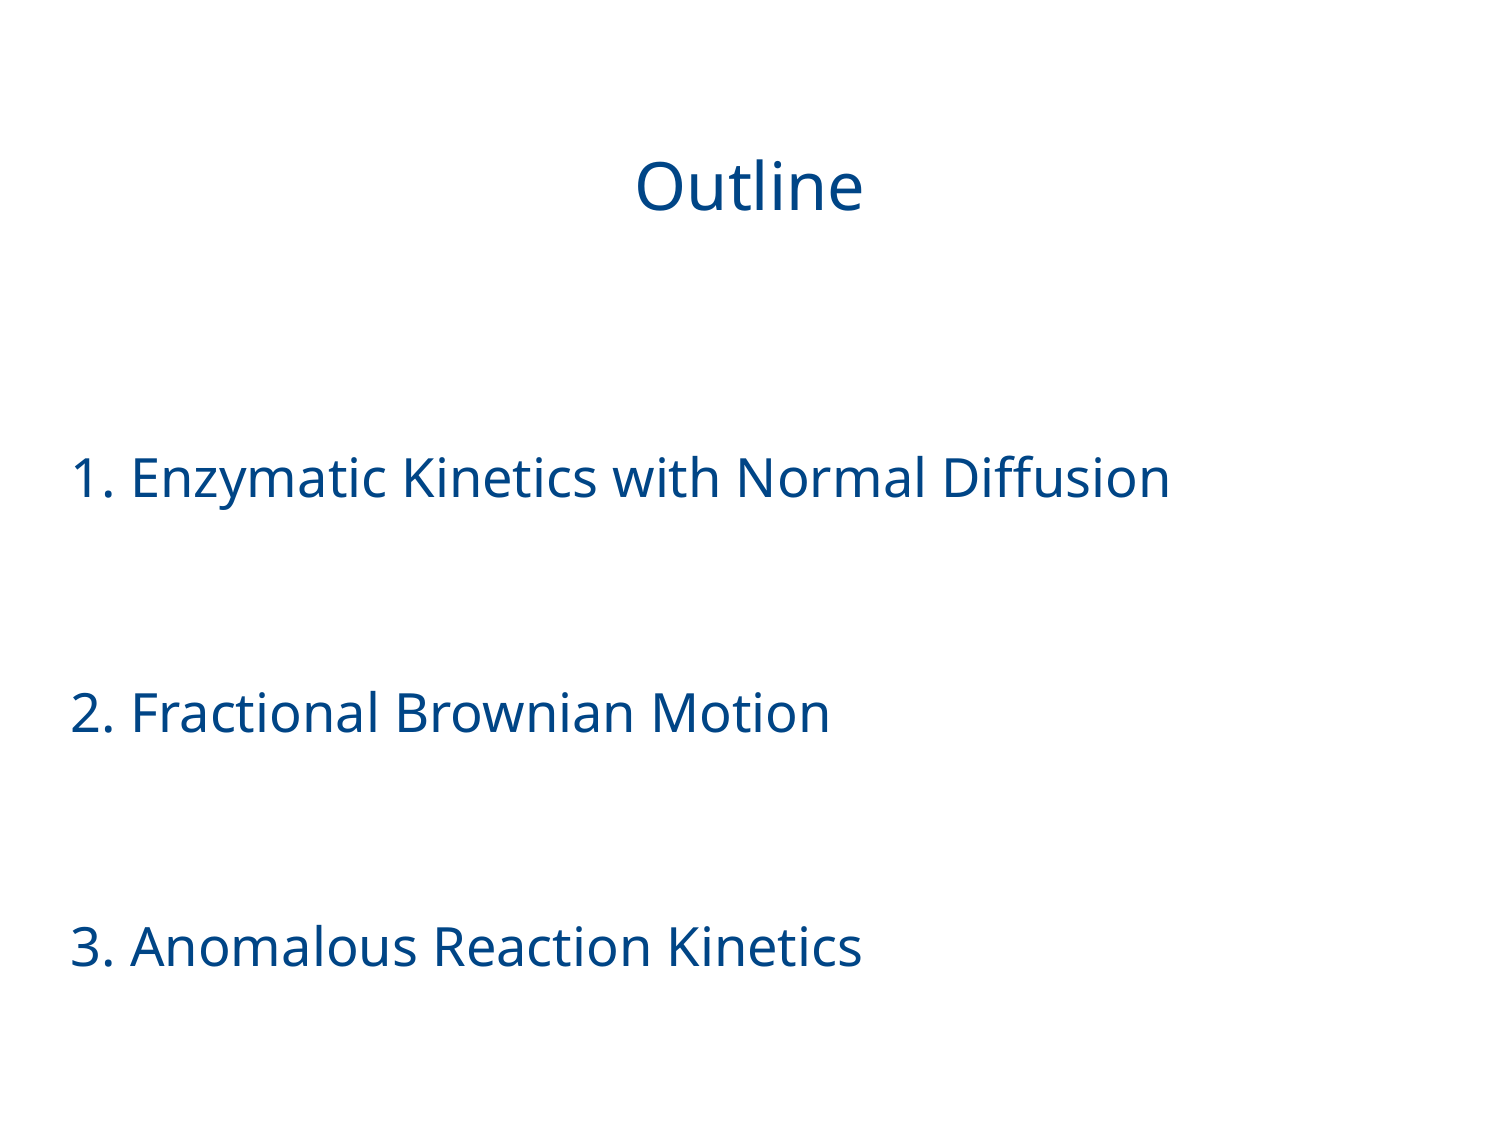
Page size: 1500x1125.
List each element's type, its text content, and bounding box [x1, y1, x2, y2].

list Enzymatic Kinetics with Normal Diffusion Fractional Brownian Motion Anomalous Reaction Kinetics [70, 377, 1489, 934]
title Outline [41, 155, 1459, 226]
